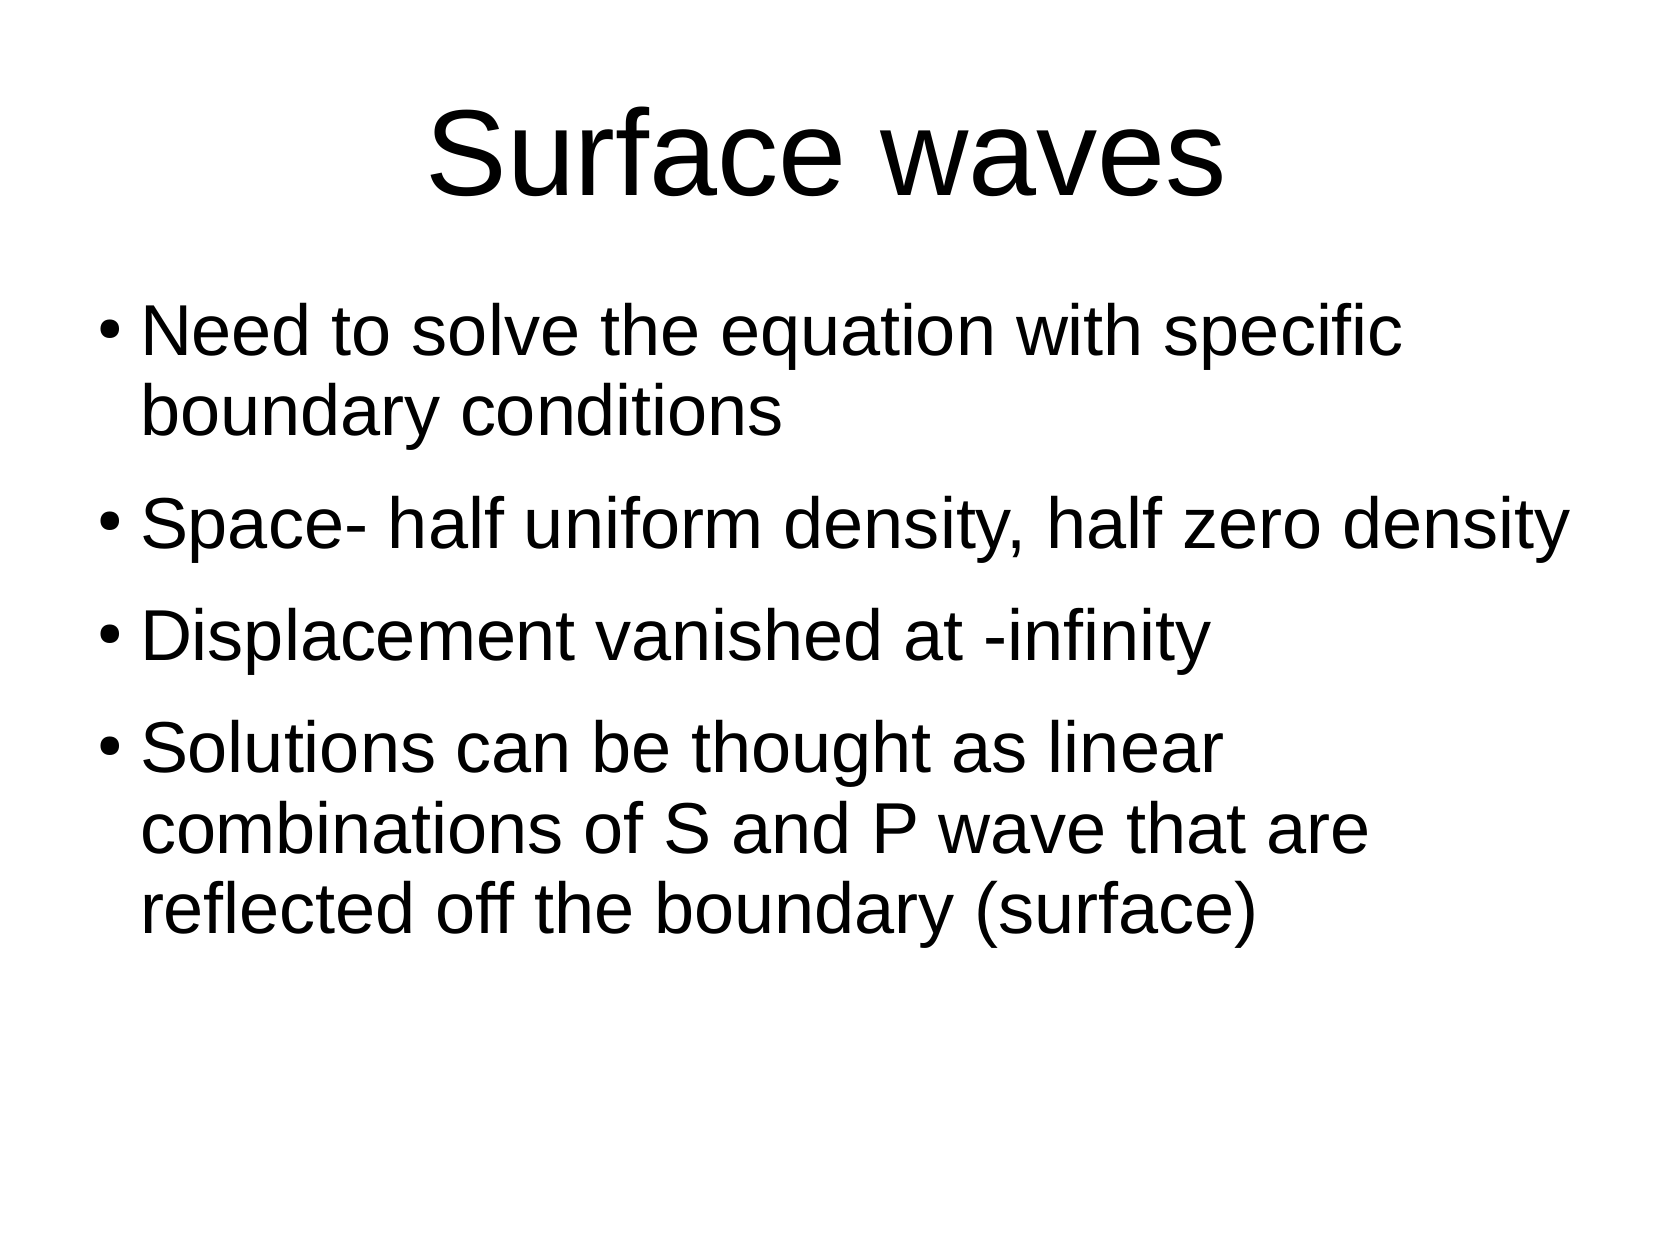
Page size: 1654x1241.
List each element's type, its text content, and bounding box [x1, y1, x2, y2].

title Surface waves [82, 49, 1571, 257]
list Need to solve the equation with specific boundary conditions Space- half uniform density, half zero density Displacement vanished at -infinity Solutions can be thought as linear combinations of S and P wave that are reflected off the boundary (surface) [82, 290, 1571, 1010]
